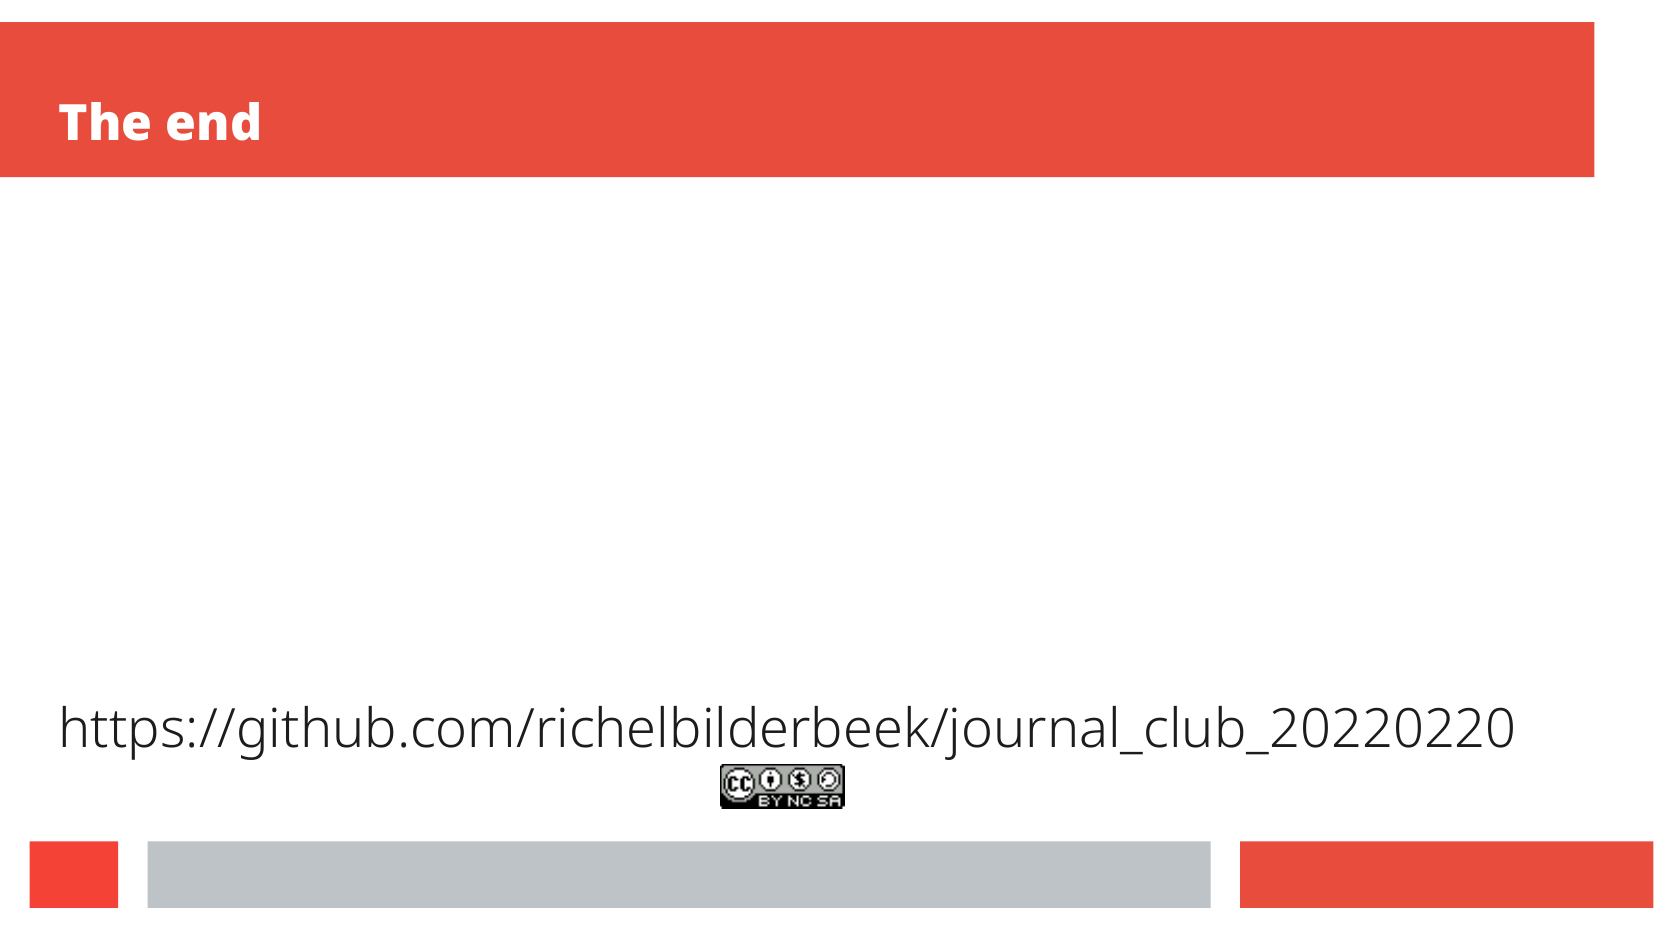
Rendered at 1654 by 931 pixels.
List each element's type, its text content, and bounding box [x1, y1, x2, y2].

subtitle https://github.com/richelbilderbeek/journal_club_20220220 [59, 690, 1565, 820]
title The end [59, 44, 1595, 156]
picture [720, 764, 845, 809]
